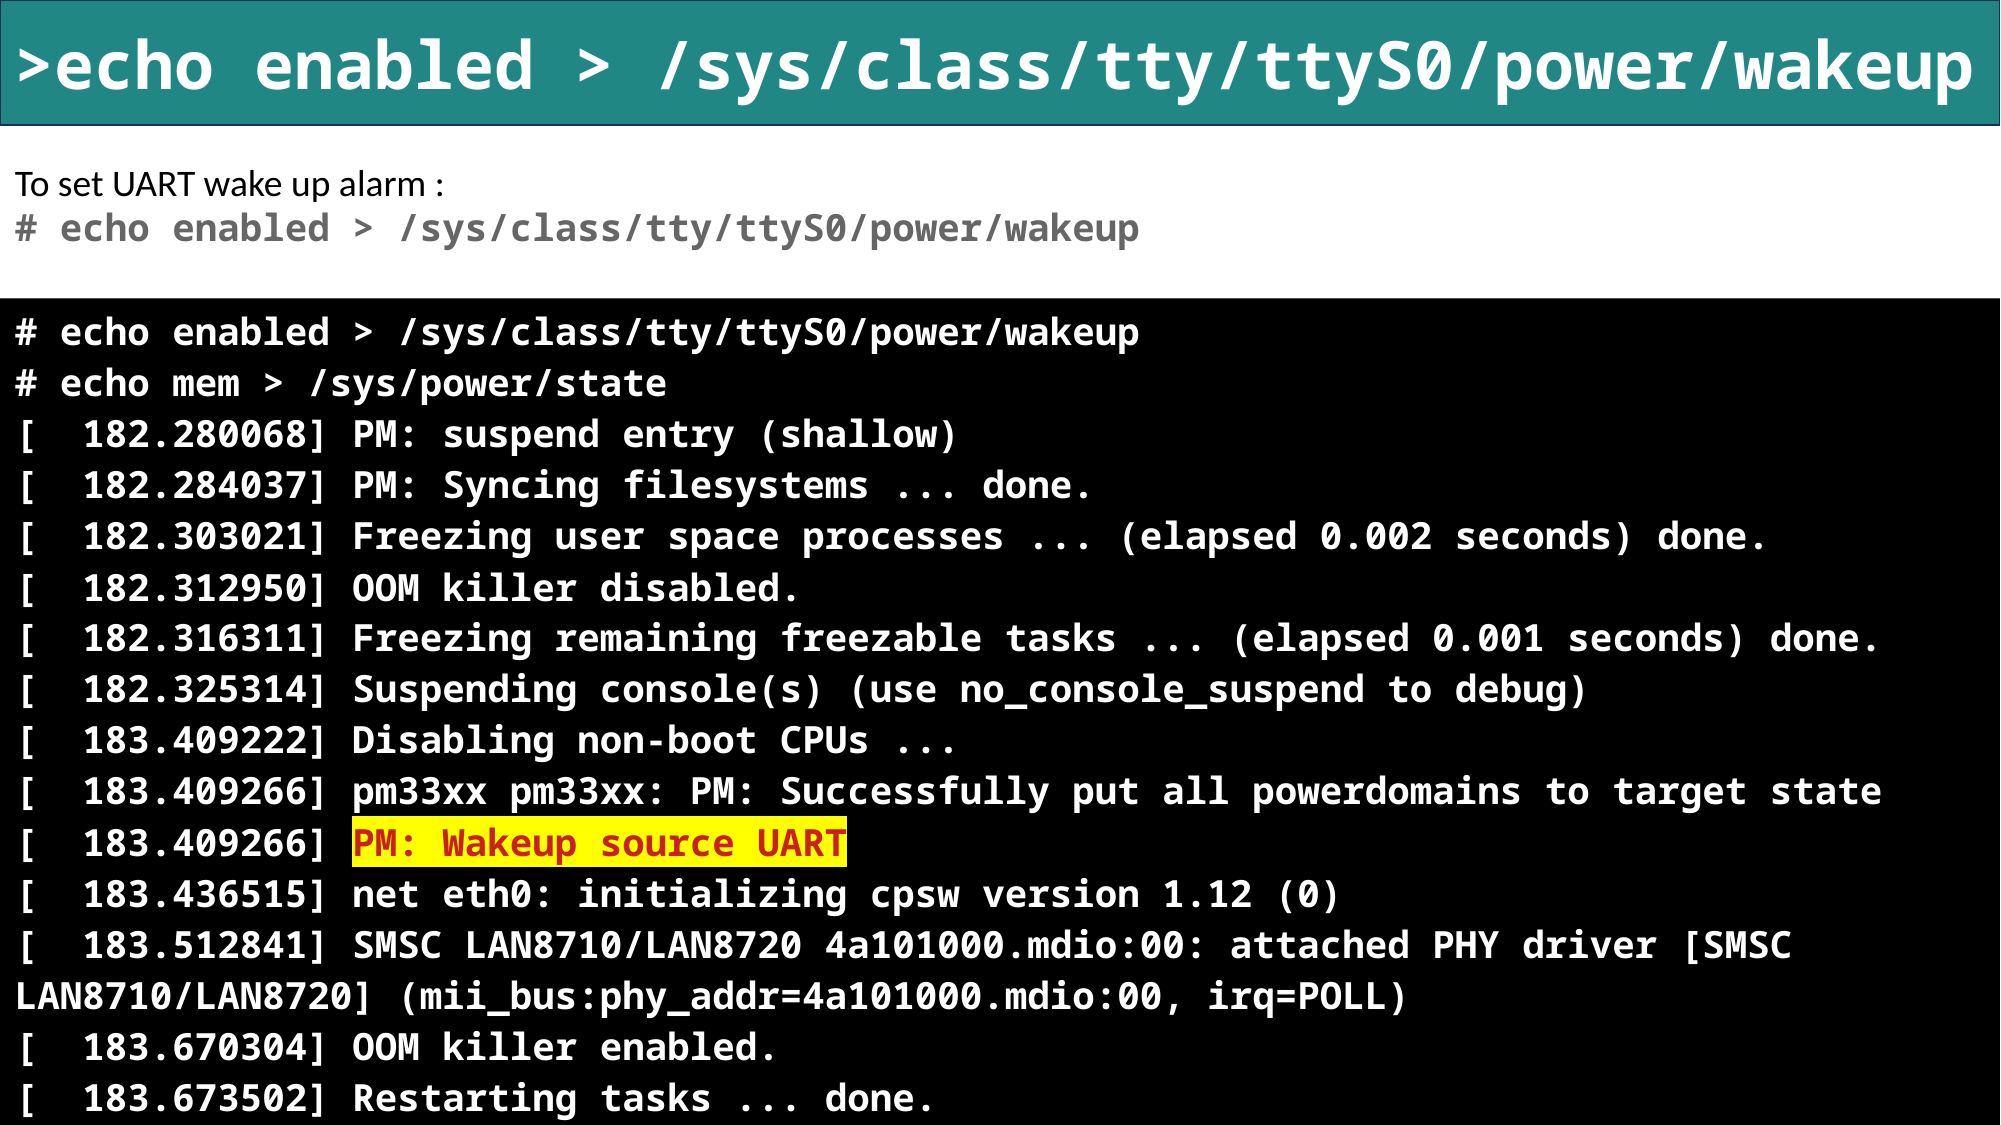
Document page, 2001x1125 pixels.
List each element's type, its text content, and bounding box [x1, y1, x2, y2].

text_box To set UART wake up alarm : # echo enabled > /sys/class/tty/ttyS0/power/wakeup [0, 151, 2000, 257]
text_box # echo enabled > /sys/class/tty/ttyS0/power/wakeup # echo mem > /sys/power/state [ 182.280068] PM: suspend entry (shallow) [ 182.284037] PM: Syncing filesystems ... done. [ 182.303021] Freezing user space processes ... (elapsed 0.002 seconds) done. [ 182.312950] OOM killer disabled. [ 182.316311] Freezing remaining freezable tasks ... (elapsed 0.001 seconds) done. [ 182.325314] Suspending console(s) (use no_console_suspend to debug) [ 183.409222] Disabling non-boot CPUs ... [ 183.409266] pm33xx pm33xx: PM: Successfully put all powerdomains to target state [ 183.409266] PM: Wakeup source UART [ 183.436515] net eth0: initializing cpsw version 1.12 (0) [ 183.512841] SMSC LAN8710/LAN8720 4a101000.mdio:00: attached PHY driver [SMSC LAN8710/LAN8720] (mii_bus:phy_addr=4a101000.mdio:00, irq=POLL) [ 183.670304] OOM killer enabled. [ 183.673502] Restarting tasks ... done. [ 183.708462] PM: suspend exit [0, 298, 2000, 1094]
text_box >echo enabled > /sys/class/tty/ttyS0/power/wakeup [0, 0, 2000, 125]
